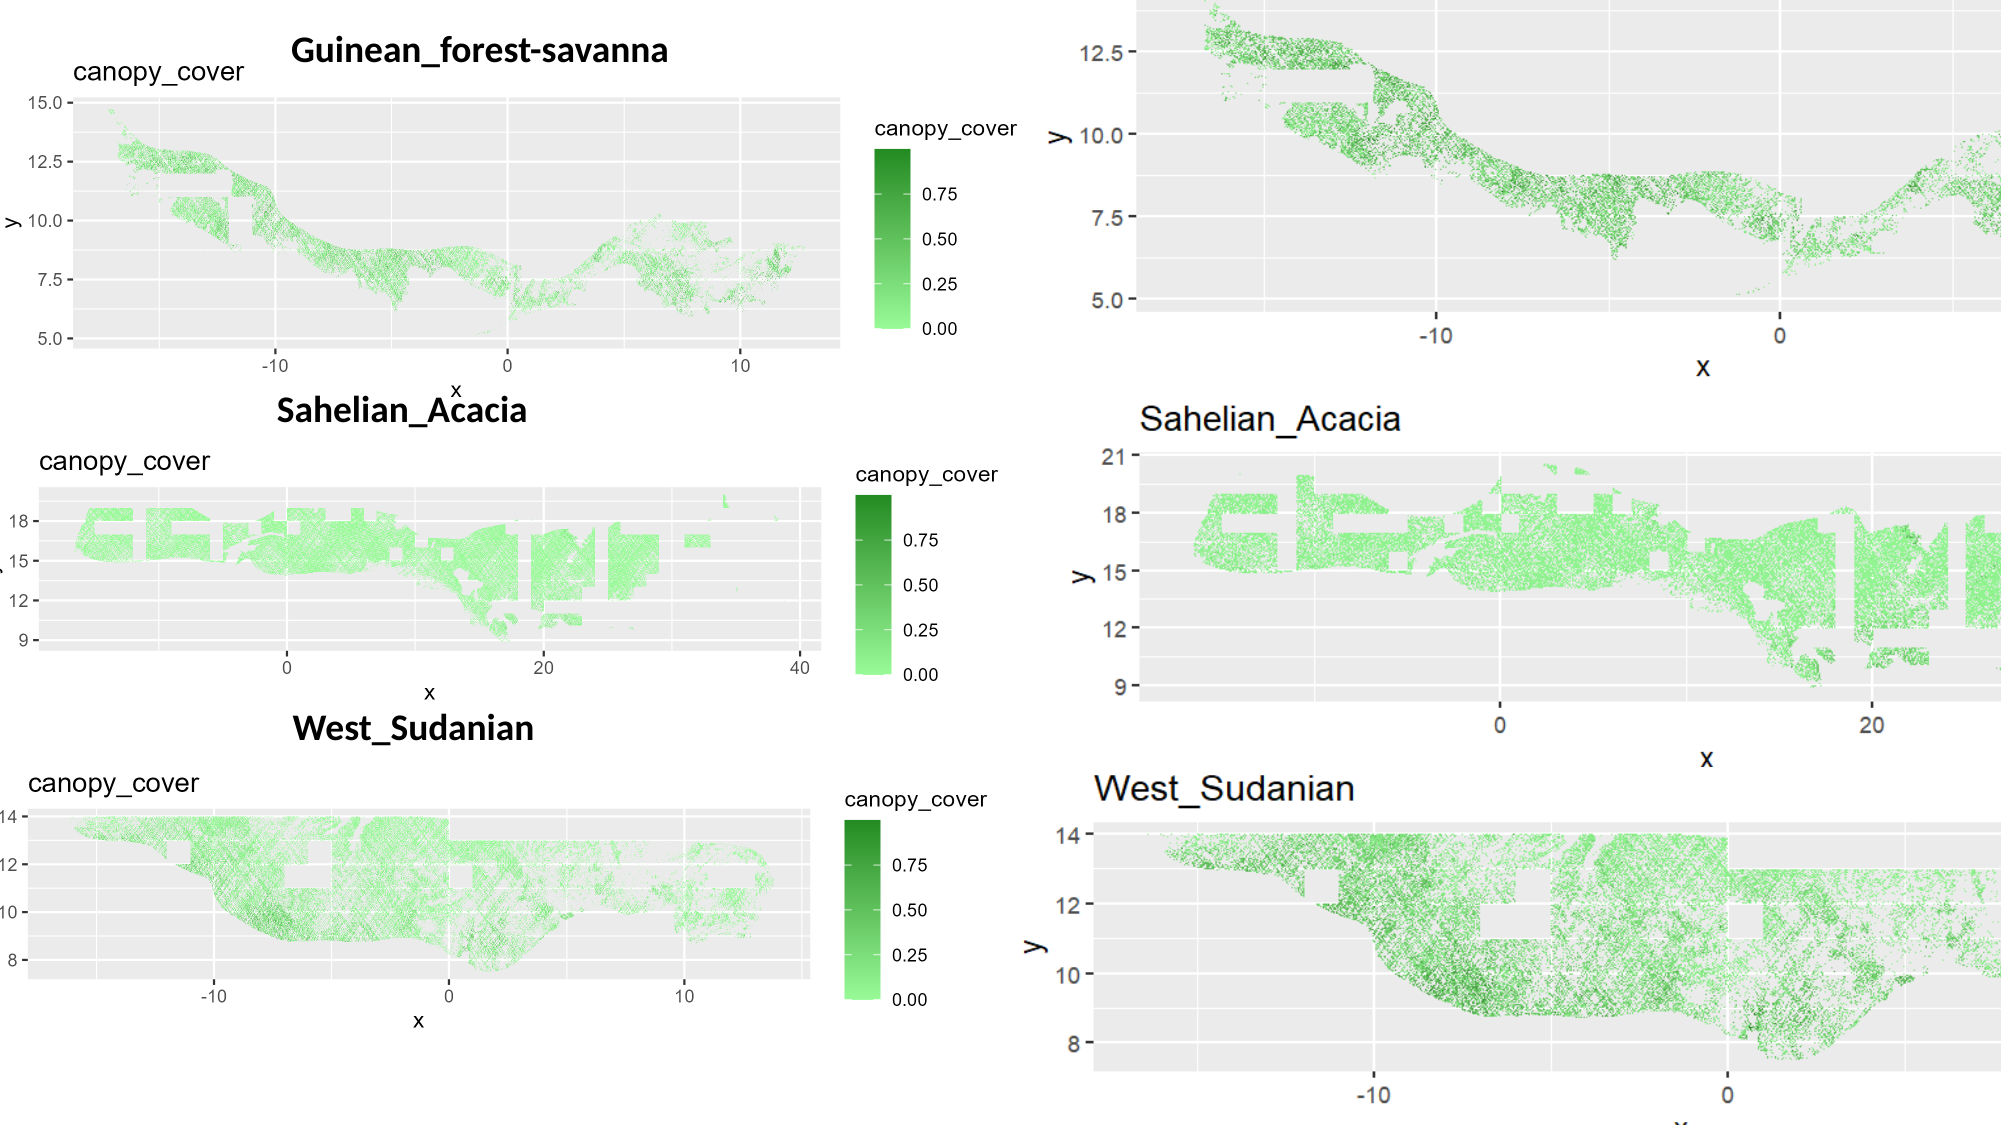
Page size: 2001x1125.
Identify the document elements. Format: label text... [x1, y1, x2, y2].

picture [0, 431, 1021, 715]
picture [0, 0, 2001, 1125]
text_box Sahelian_Acacia [262, 377, 544, 431]
text_box Guinean_forest-savanna [276, 17, 685, 78]
text_box West_Sudanian [277, 695, 559, 755]
